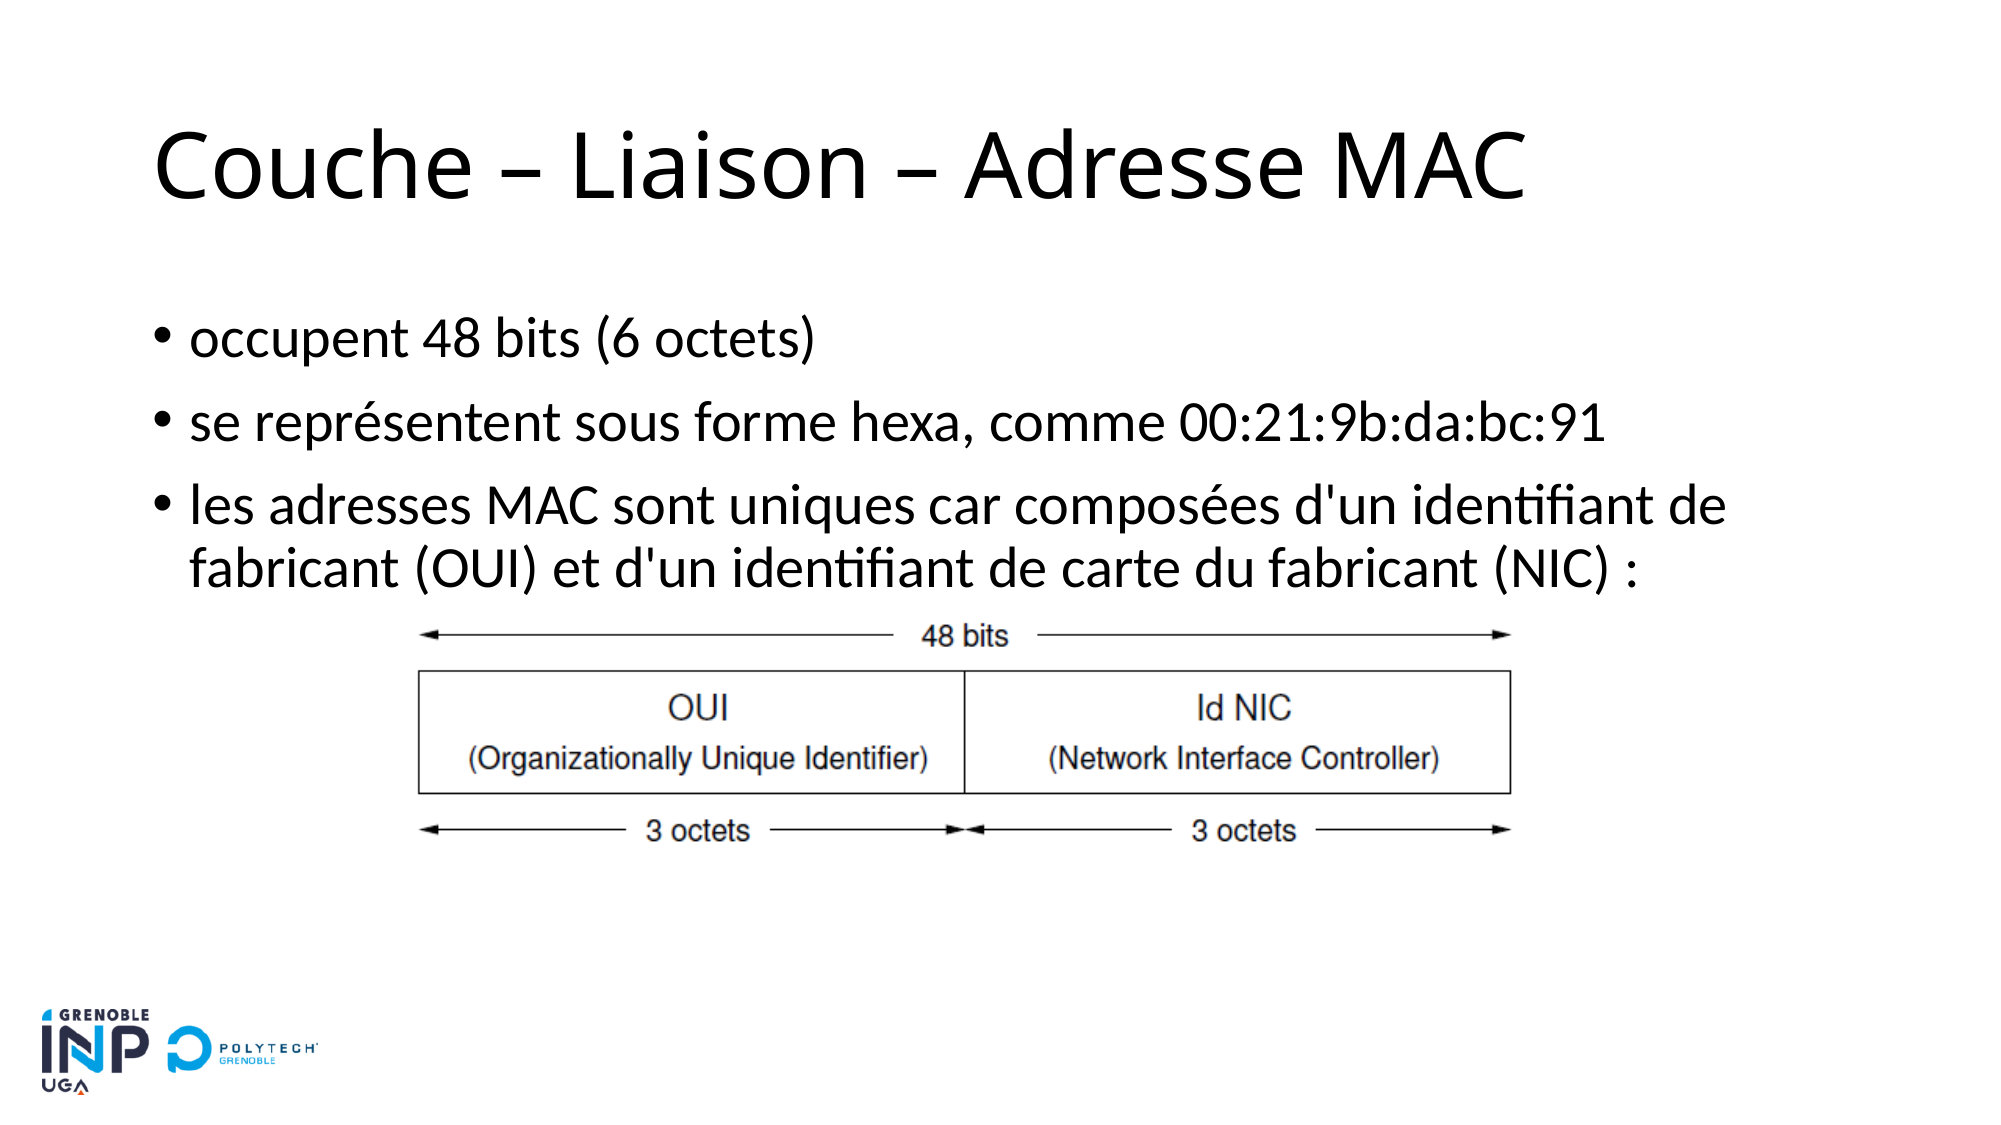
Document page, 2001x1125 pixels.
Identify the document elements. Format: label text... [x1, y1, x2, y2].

list occupent 48 bits (6 octets) se représentent sous forme hexa, comme 00:21:9b:da:bc:91 les adresses MAC sont uniques car composées d'un identifiant de fabricant (OUI) et d'un identifiant de carte du fabricant (NIC) : [137, 299, 1863, 1014]
picture [373, 603, 1549, 862]
picture [42, 1009, 318, 1095]
title Couche – Liaison – Adresse MAC [137, 59, 1863, 278]
